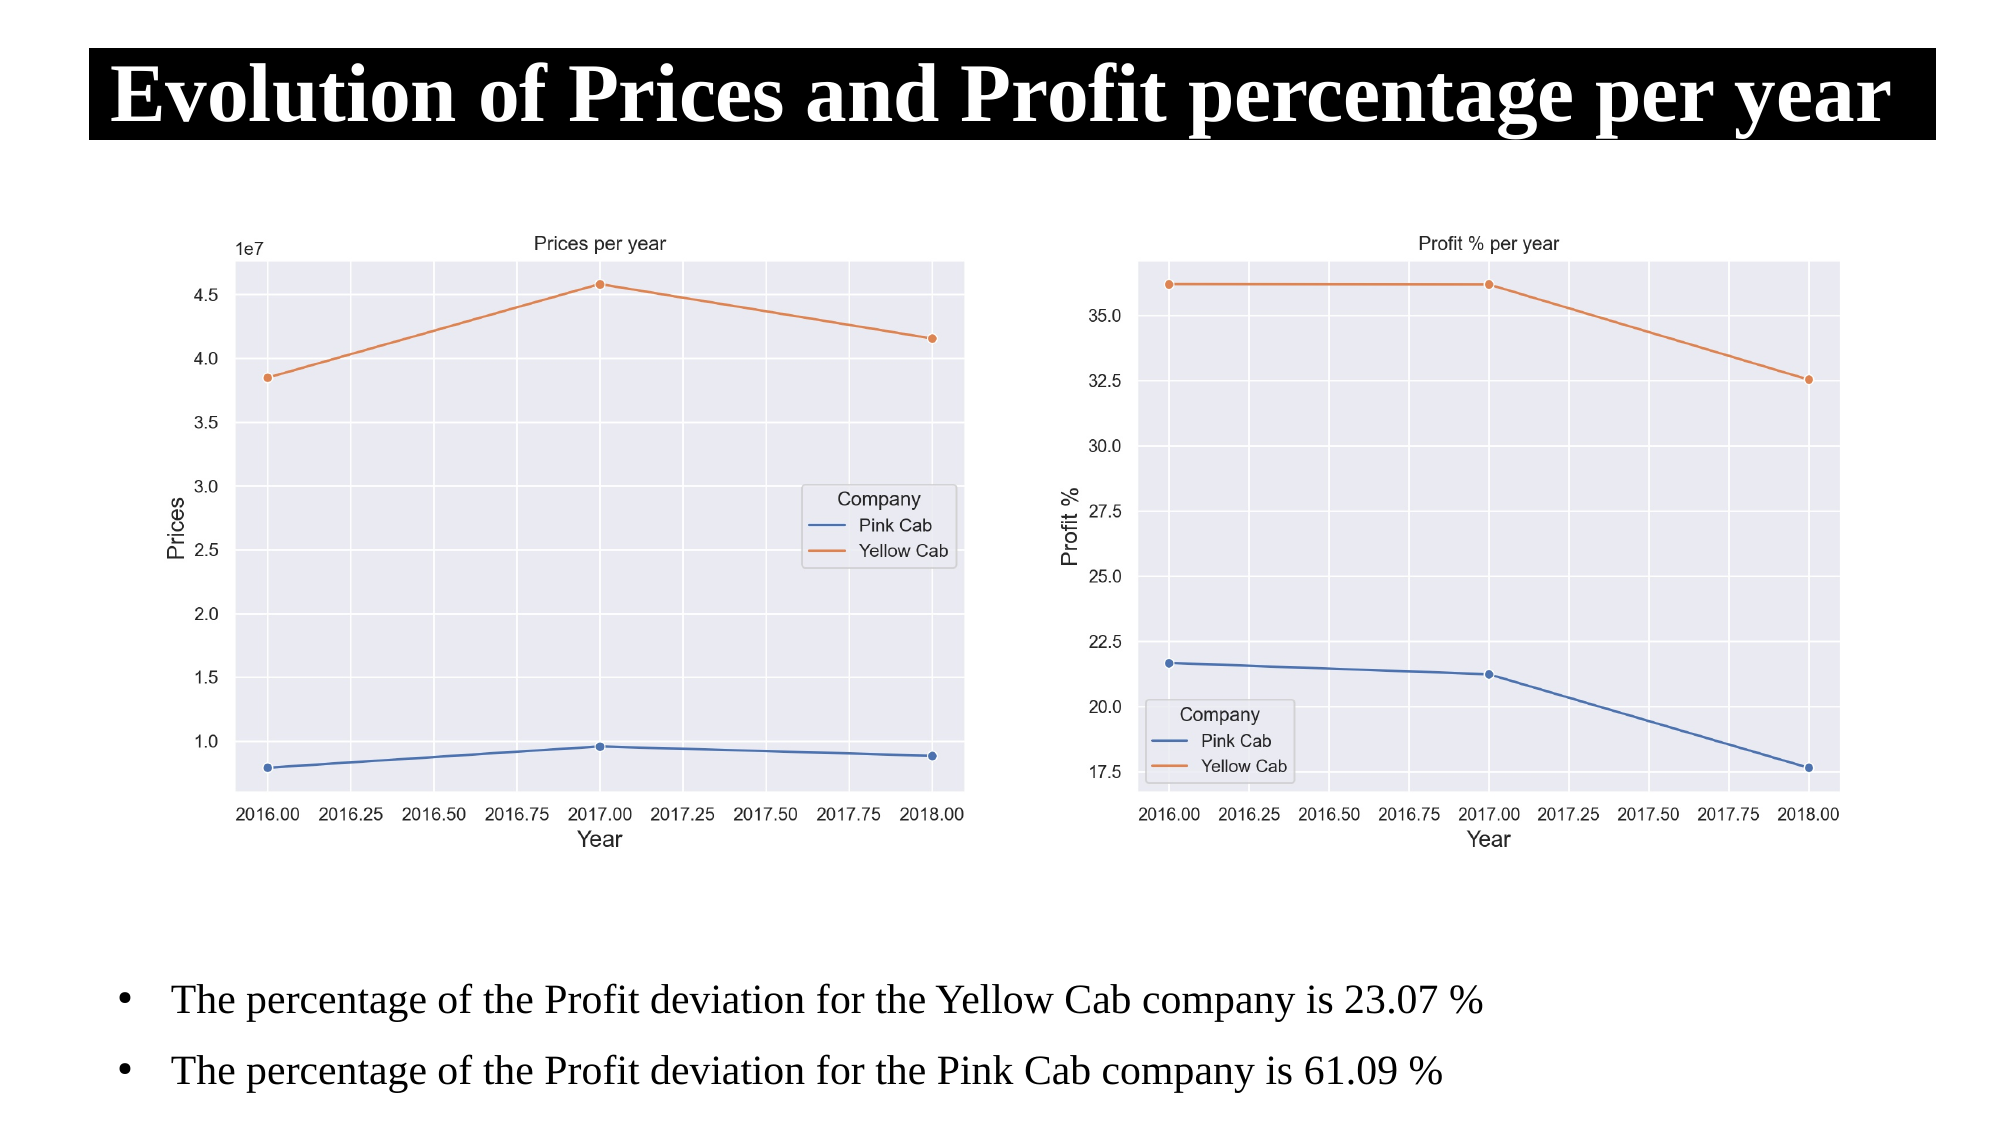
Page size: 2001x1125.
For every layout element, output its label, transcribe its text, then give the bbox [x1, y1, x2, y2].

list The percentage of the Profit deviation for the Yellow Cab company is 23.07 % The percentage of the Profit deviation for the Pink Cab company is 61.09 % [99, 975, 1900, 1099]
picture [1050, 224, 1851, 863]
picture [154, 224, 976, 863]
title Evolution of Prices and Profit percentage per year [75, 1, 1951, 187]
